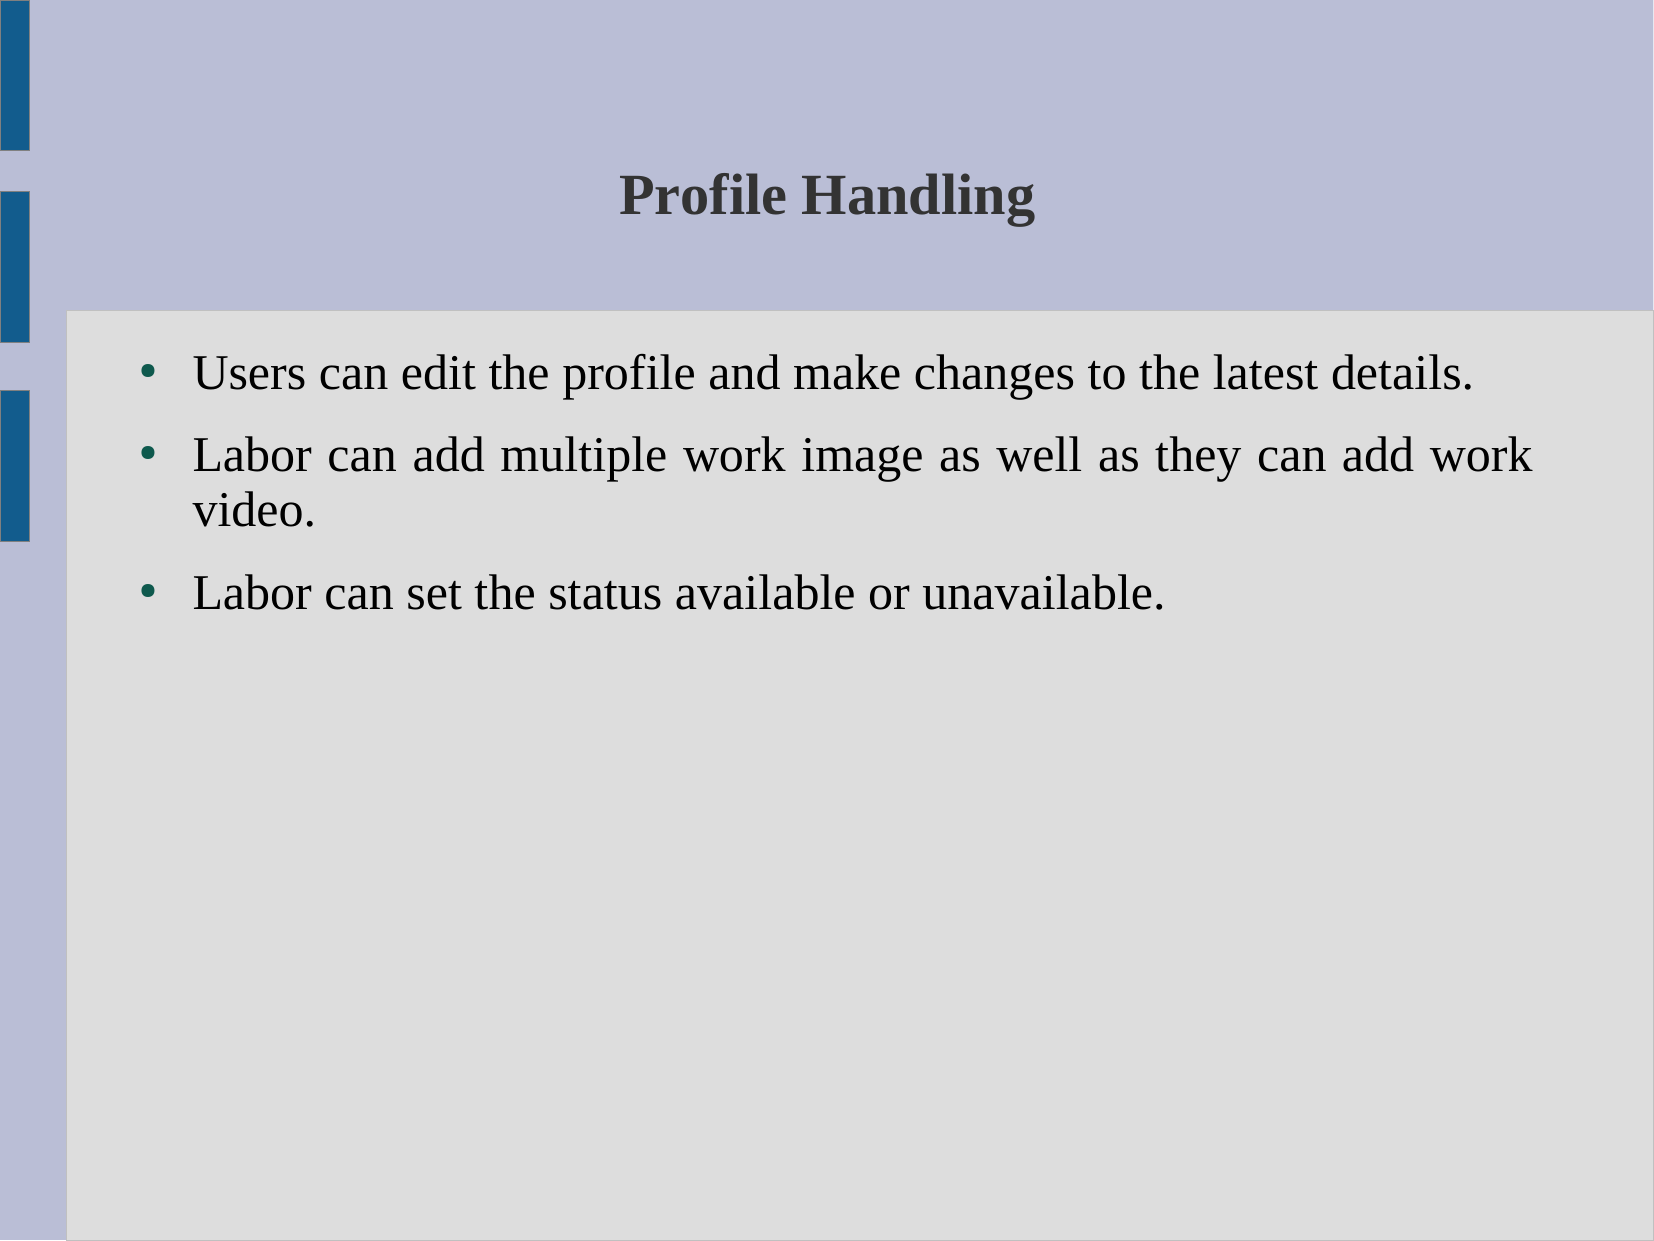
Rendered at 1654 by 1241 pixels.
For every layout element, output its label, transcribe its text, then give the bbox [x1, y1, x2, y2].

title Profile Handling [121, 91, 1534, 299]
list Users can edit the profile and make changes to the latest details. Labor can add multiple work image as well as they can add work video. Labor can set the status available or unavailable. [121, 344, 1534, 1164]
